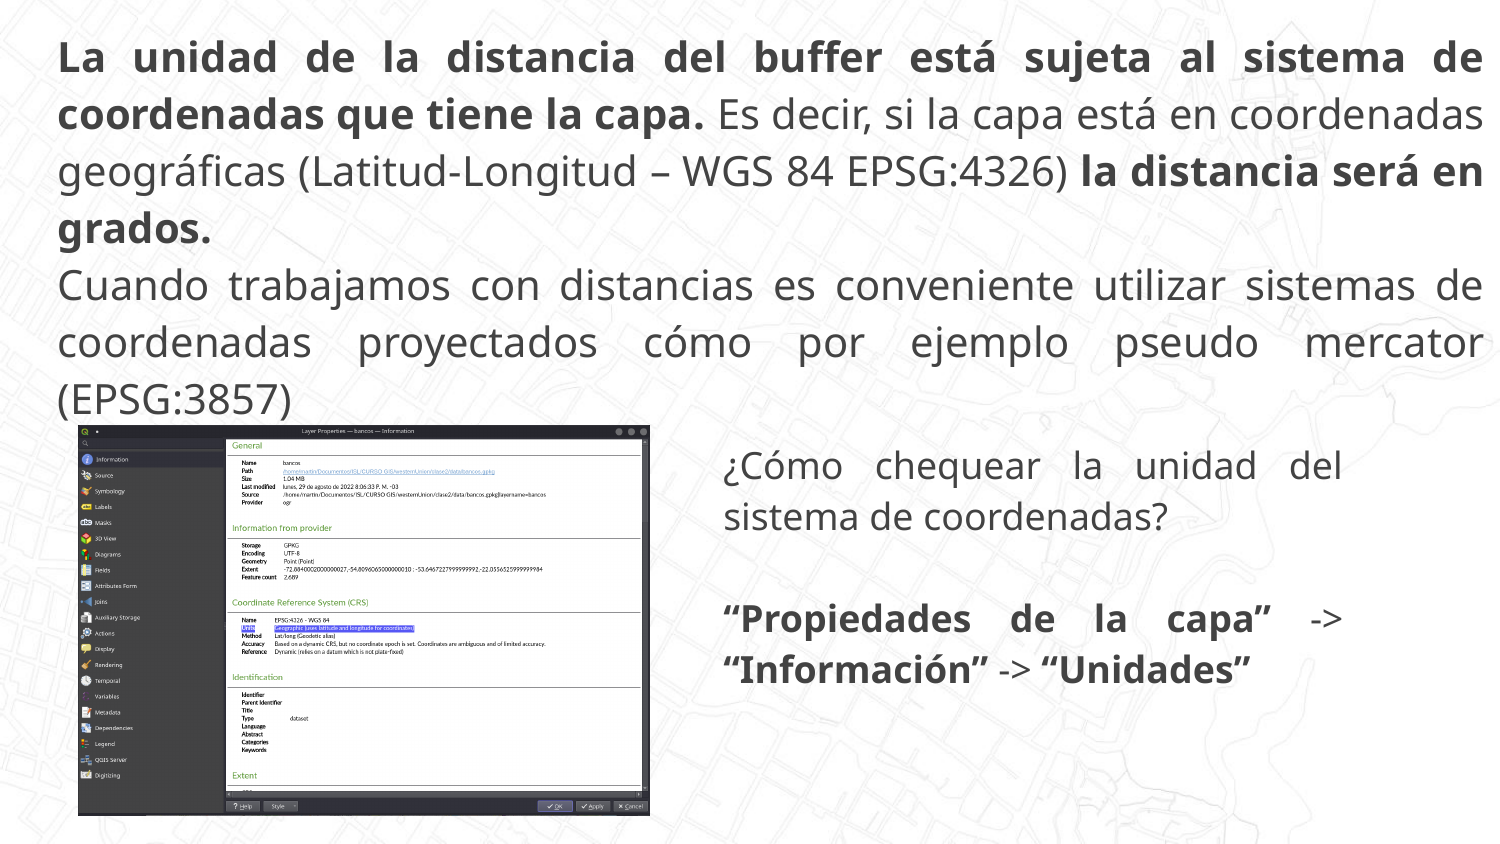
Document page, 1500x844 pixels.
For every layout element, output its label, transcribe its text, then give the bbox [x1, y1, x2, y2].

text_box ¿Cómo chequear la unidad del sistema de coordenadas? “Propiedades de la capa” -> “Información” -> “Unidades” [708, 432, 1359, 844]
picture [0, 0, 1500, 844]
text_box La unidad de la distancia del buffer está sujeta al sistema de coordenadas que tiene la capa. Es decir, si la capa está en coordenadas geográficas (Latitud-Longitud – WGS 84 EPSG:4326) la distancia será en grados. Cuando trabajamos con distancias es conveniente utilizar sistemas de coordenadas proyectados cómo por ejemplo pseudo mercator (EPSG:3857) [43, 20, 1500, 383]
